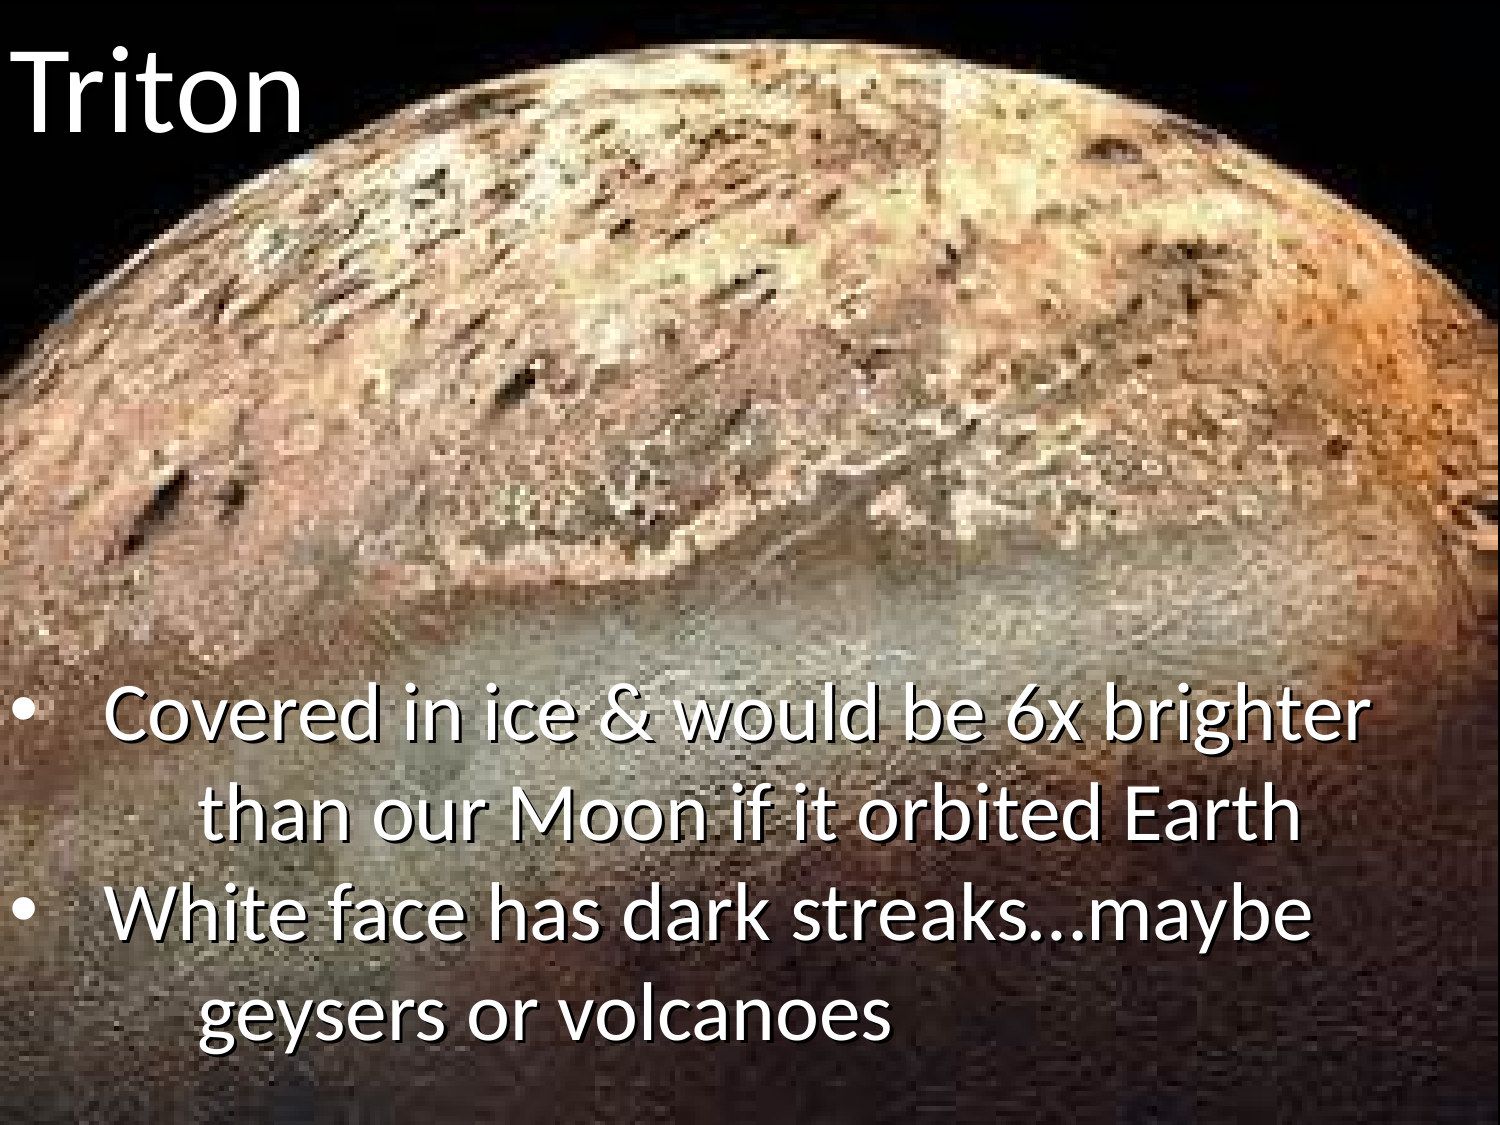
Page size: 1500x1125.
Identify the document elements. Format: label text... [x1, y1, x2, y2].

picture [0, 4, 1498, 1125]
text_box Triton Covered in ice & would be 6x brighter than our Moon if it orbited Earth White face has dark streaks…maybe geysers or volcanoes [0, 0, 1495, 1076]
